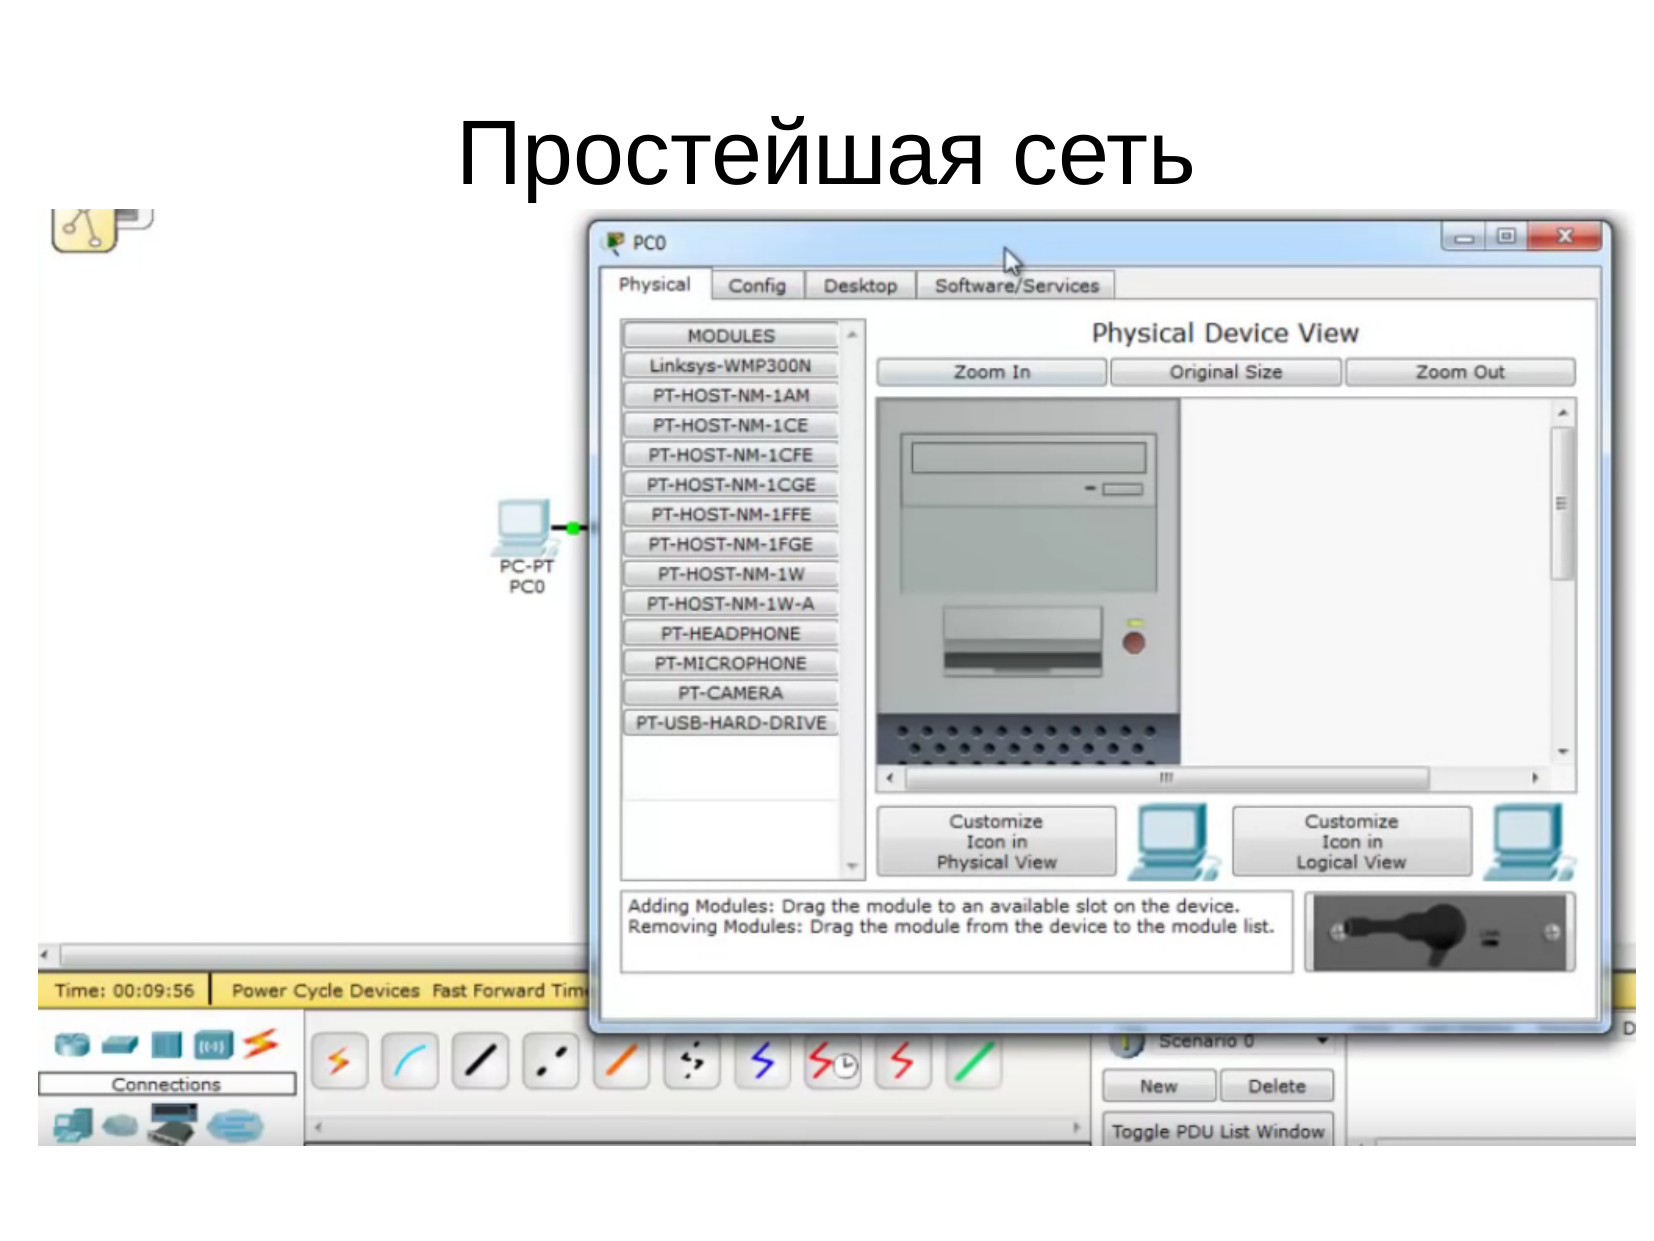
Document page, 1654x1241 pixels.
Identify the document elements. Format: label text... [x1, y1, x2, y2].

picture [38, 209, 1636, 1146]
title Простейшая сеть [82, 49, 1571, 209]
